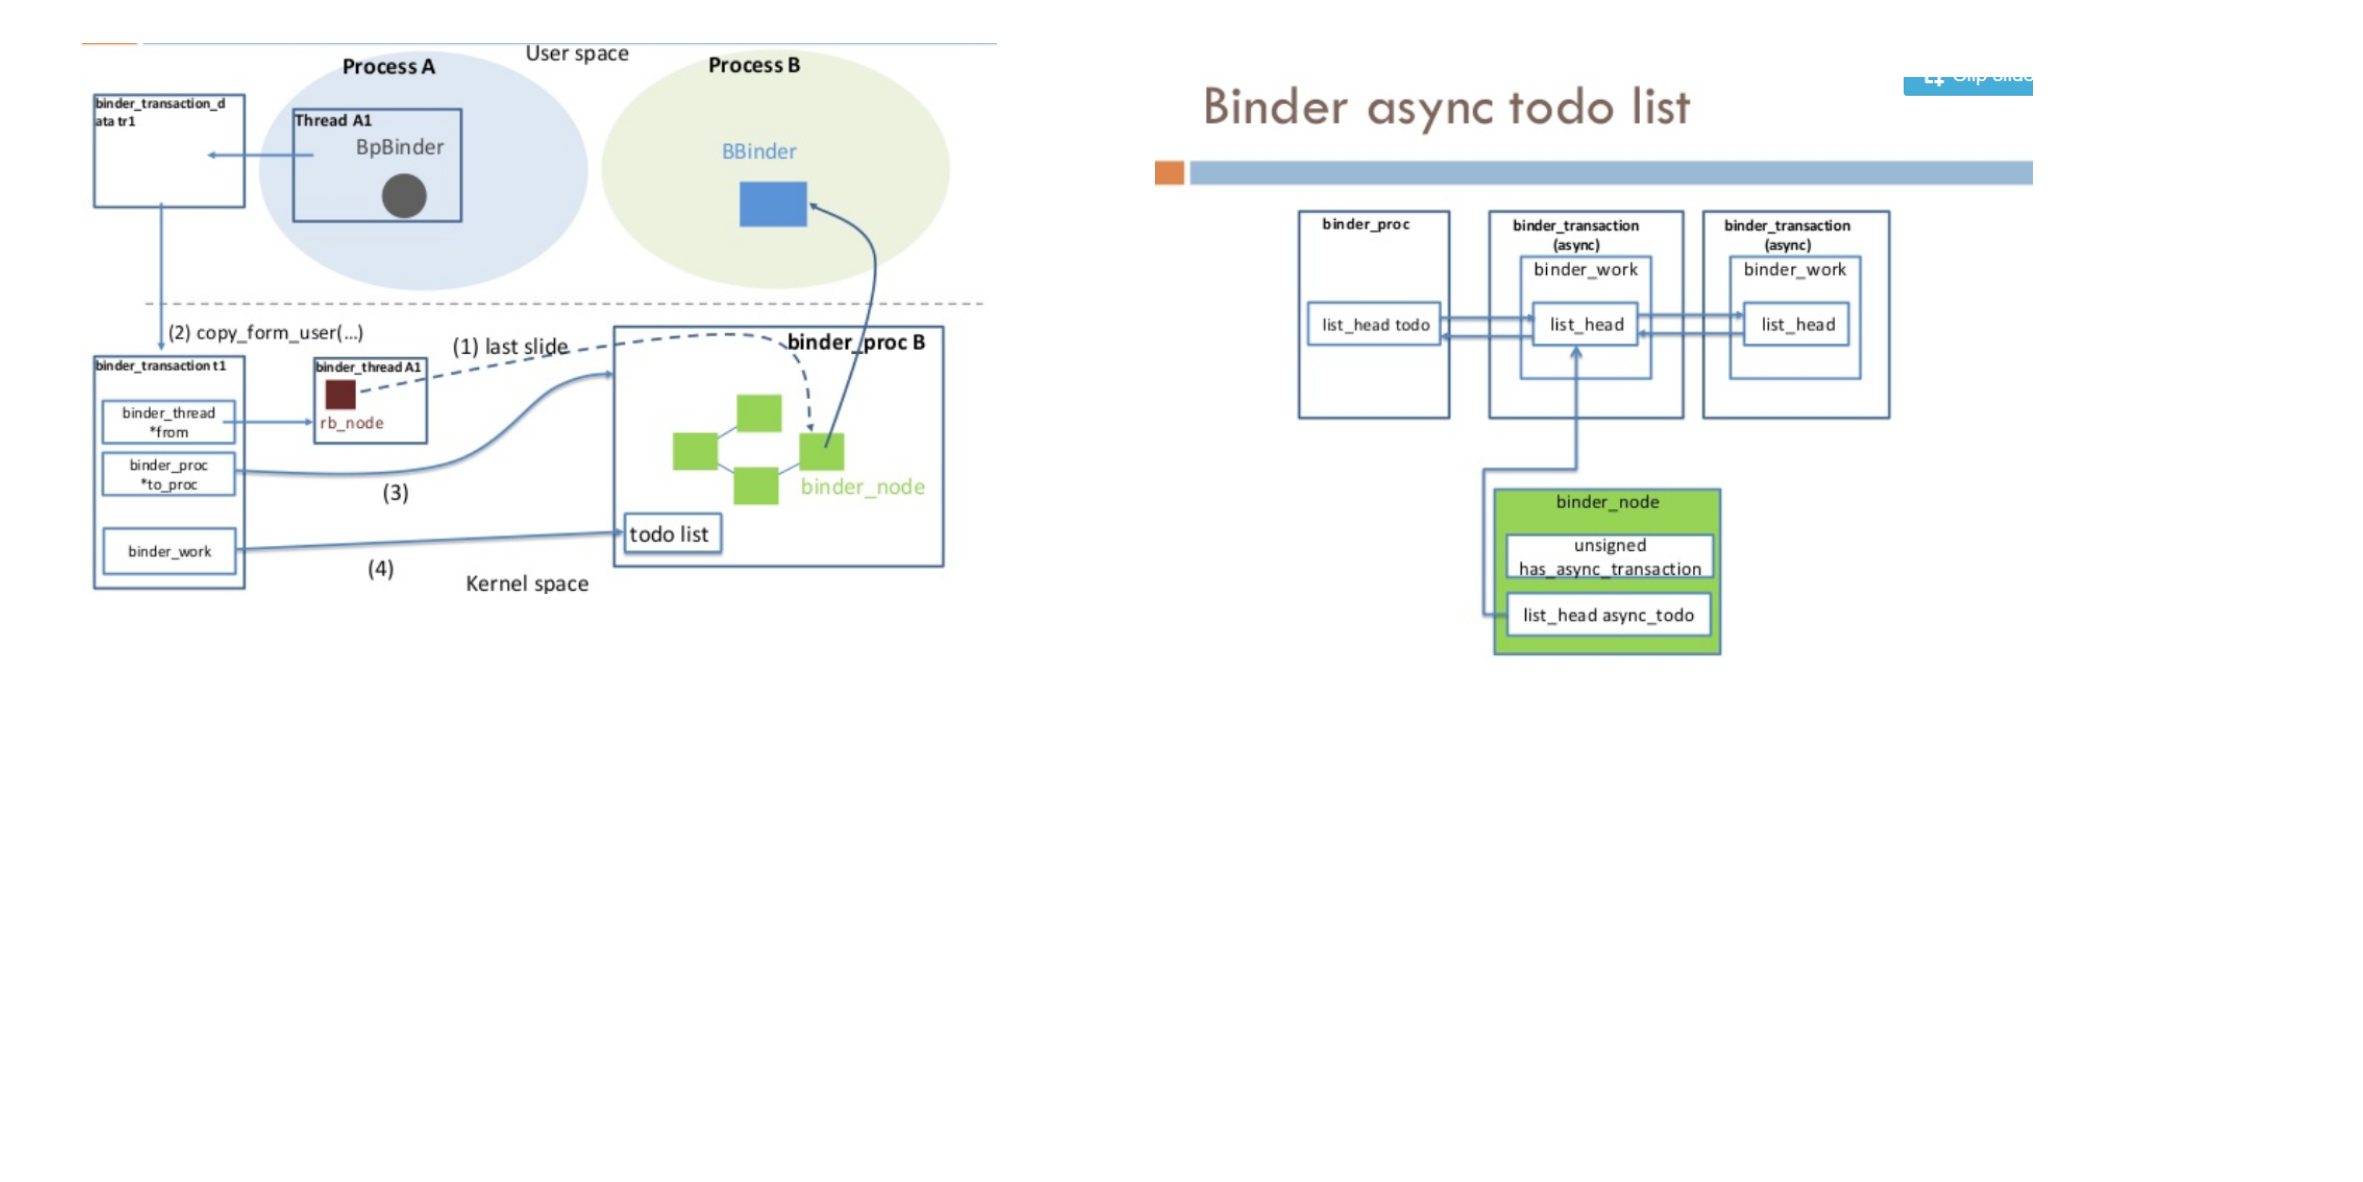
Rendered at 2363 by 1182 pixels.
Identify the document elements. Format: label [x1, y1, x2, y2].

picture [82, 43, 997, 594]
picture [1155, 77, 2033, 672]
